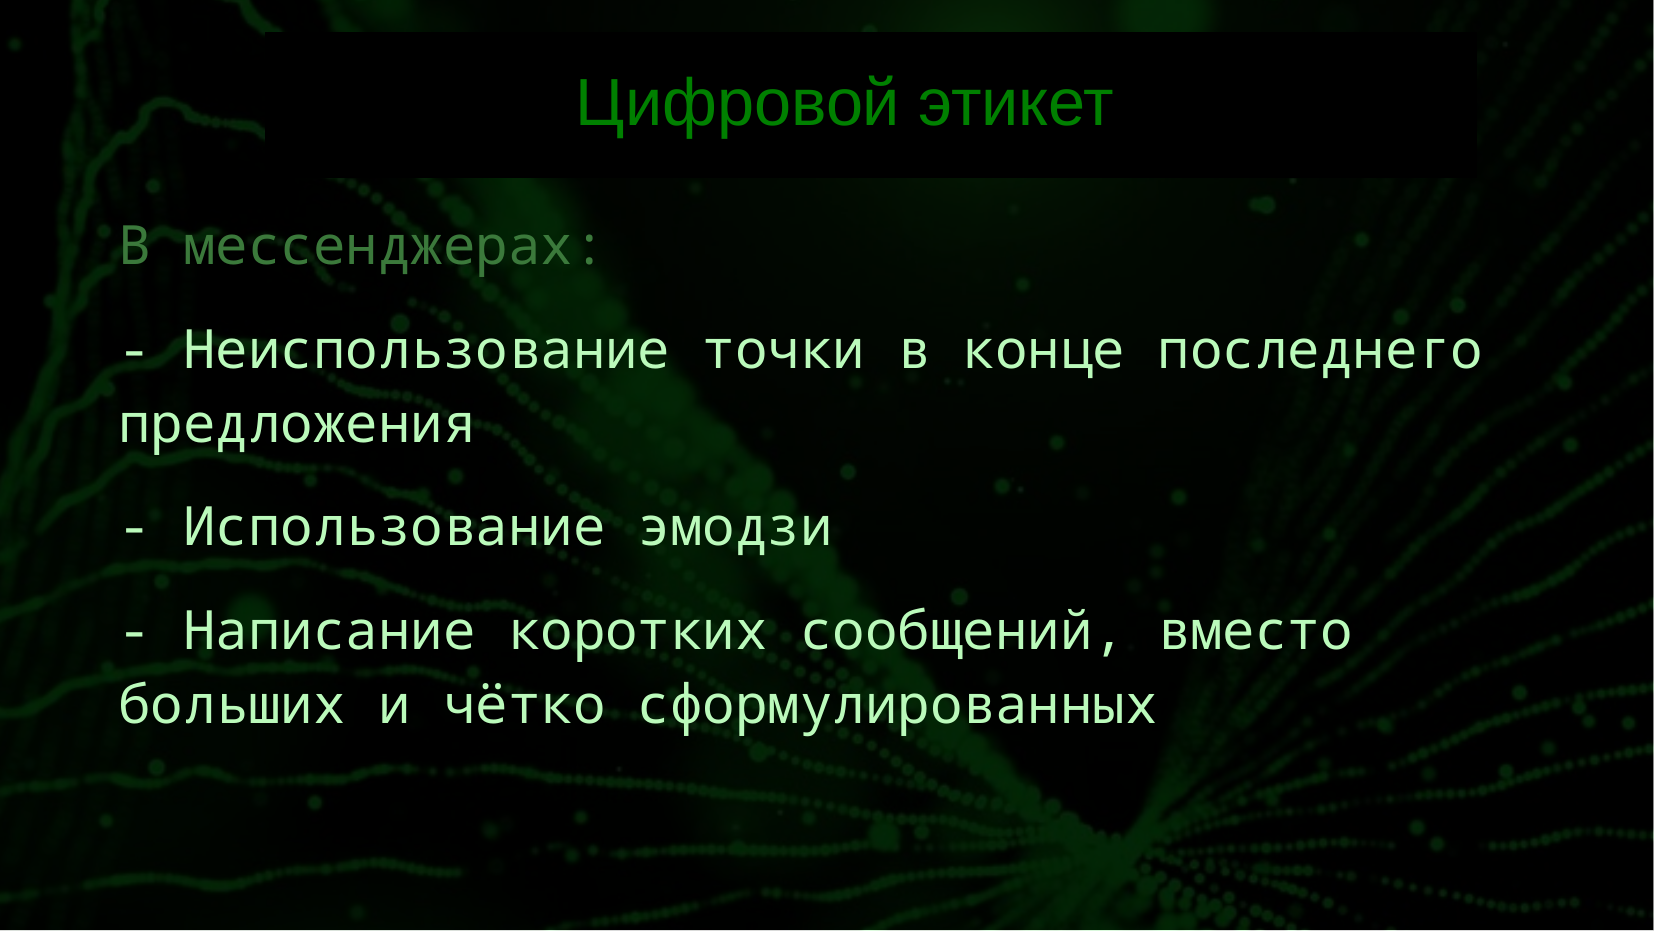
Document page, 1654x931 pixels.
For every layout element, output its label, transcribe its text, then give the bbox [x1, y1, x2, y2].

text_box Цифровой этикет [561, 58, 1130, 148]
list В мессенджерах: - Неиспользование точки в конце последнего предложения - Использование эмодзи - Написание коротких сообщений, вместо больших и чётко сформулированных [47, 206, 1536, 931]
picture [0, 0, 1654, 931]
